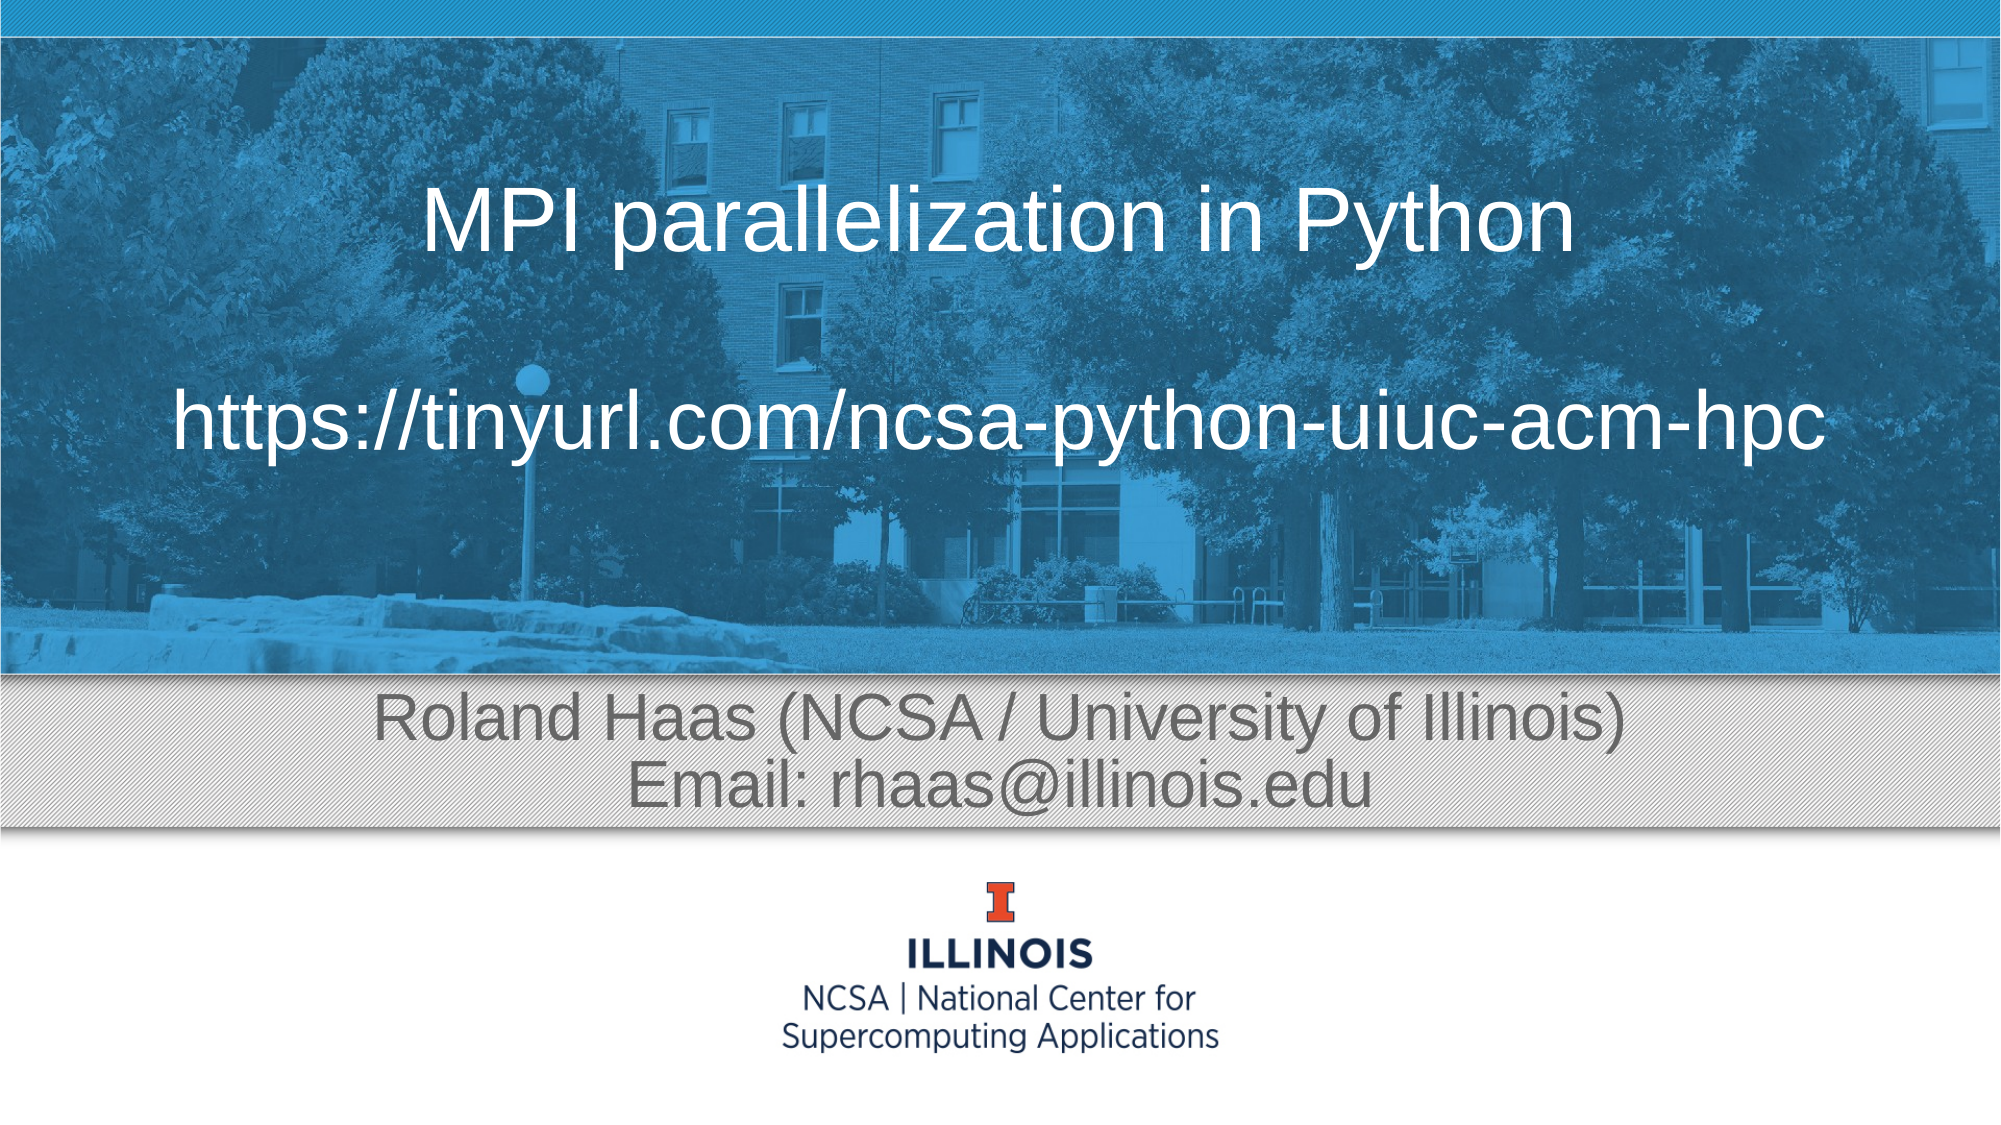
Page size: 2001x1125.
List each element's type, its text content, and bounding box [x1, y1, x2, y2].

picture [0, 0, 2001, 1123]
subtitle Roland Haas (NCSA / University of Illinois) Email: rhaas@illinois.edu [106, 686, 1895, 822]
title MPI parallelization in Python https://tinyurl.com/ncsa-python-uiuc-acm-hpc [100, 164, 1900, 472]
